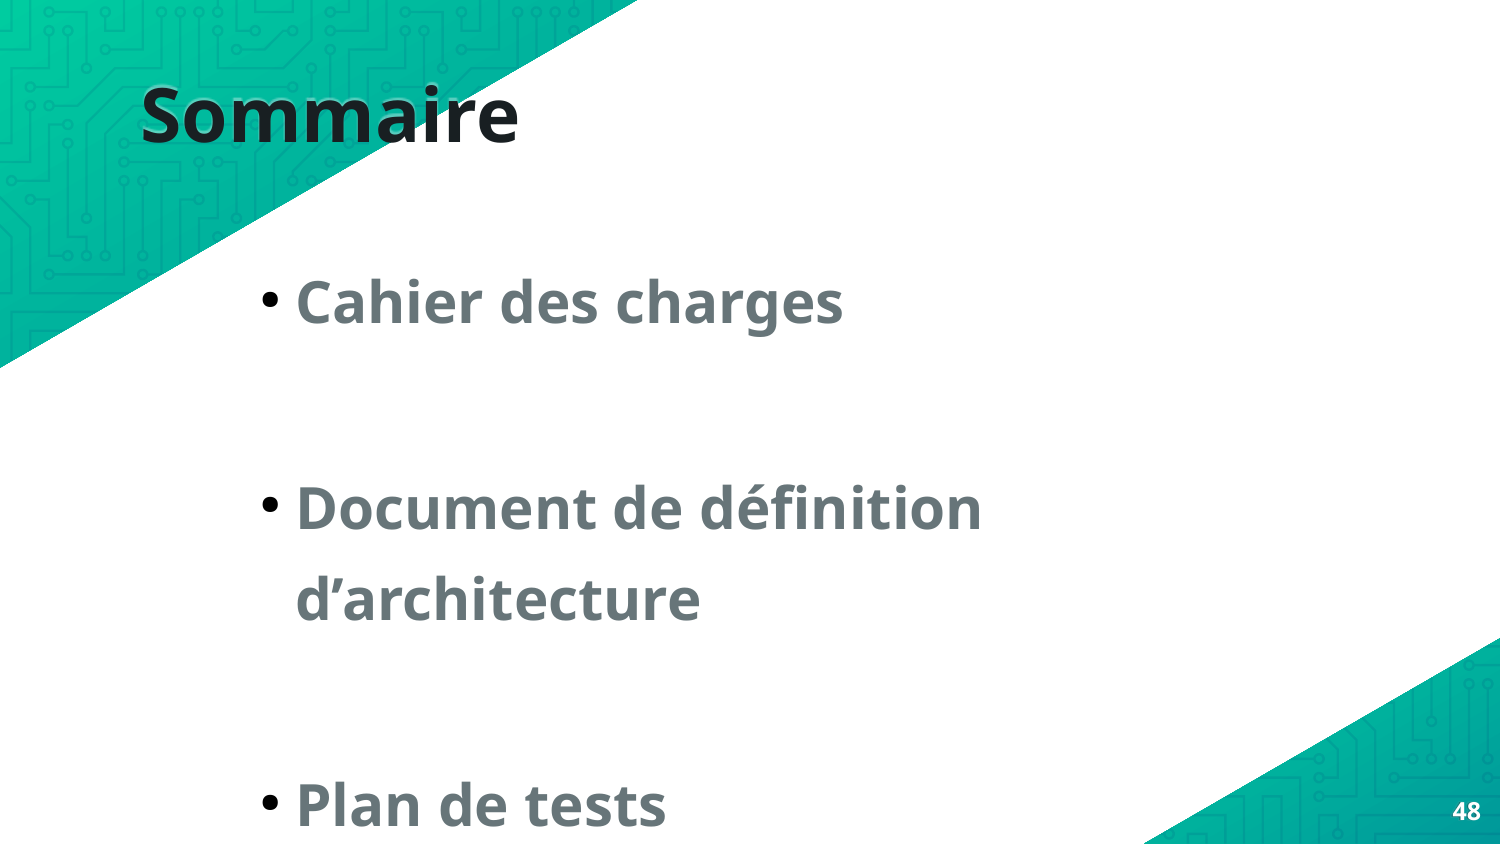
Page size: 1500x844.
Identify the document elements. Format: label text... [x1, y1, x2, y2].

list Cahier des charges Document de définition d’architecture Plan de tests [259, 249, 1371, 764]
slide_number <numéro> [1391, 779, 1482, 844]
title Sommaire [140, 78, 1360, 160]
